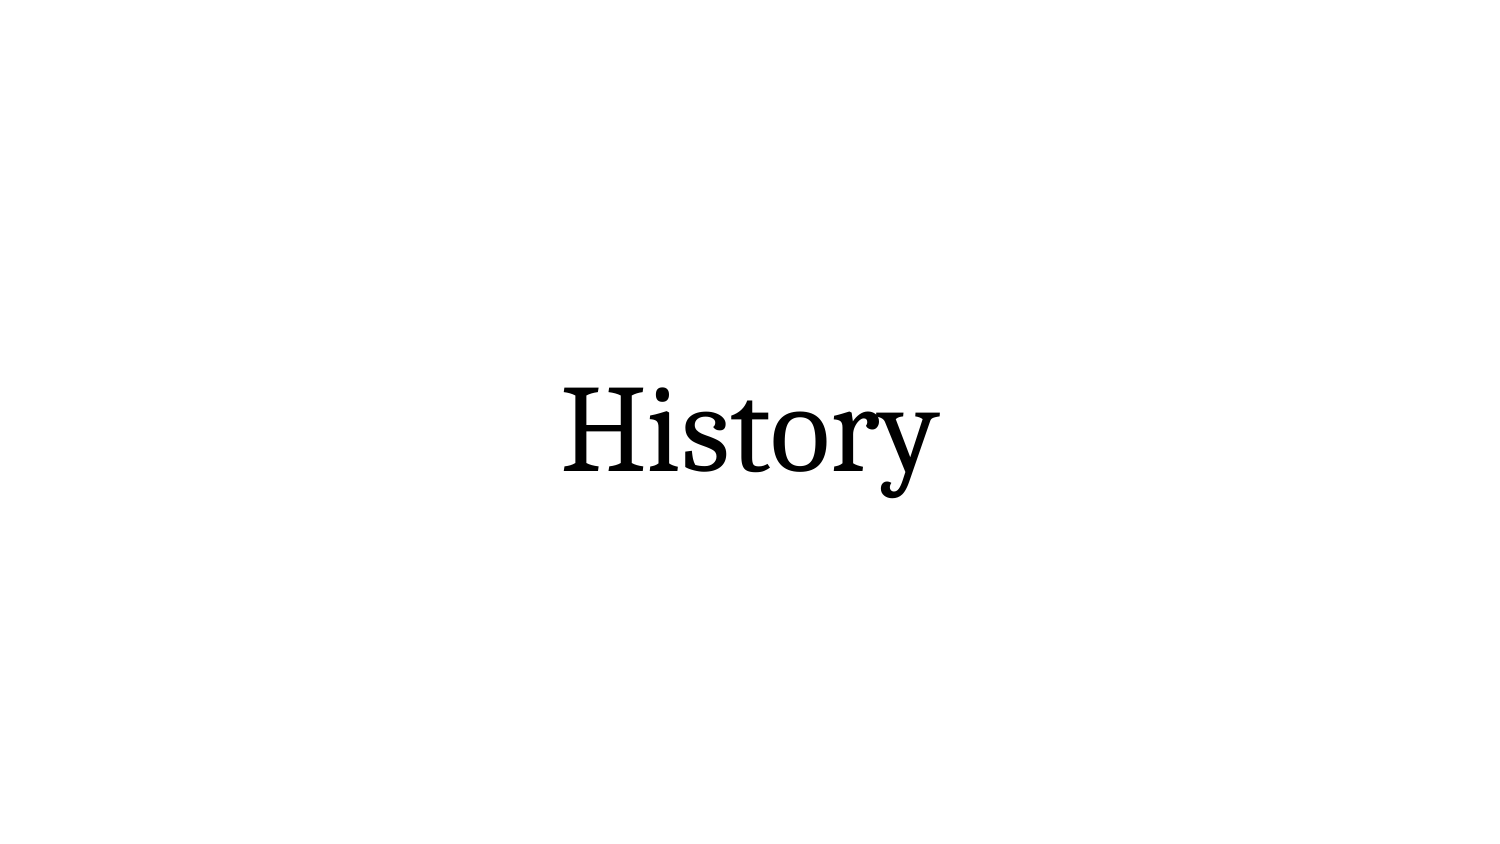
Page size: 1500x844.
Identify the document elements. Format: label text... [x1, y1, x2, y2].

title History [51, 352, 1449, 491]
